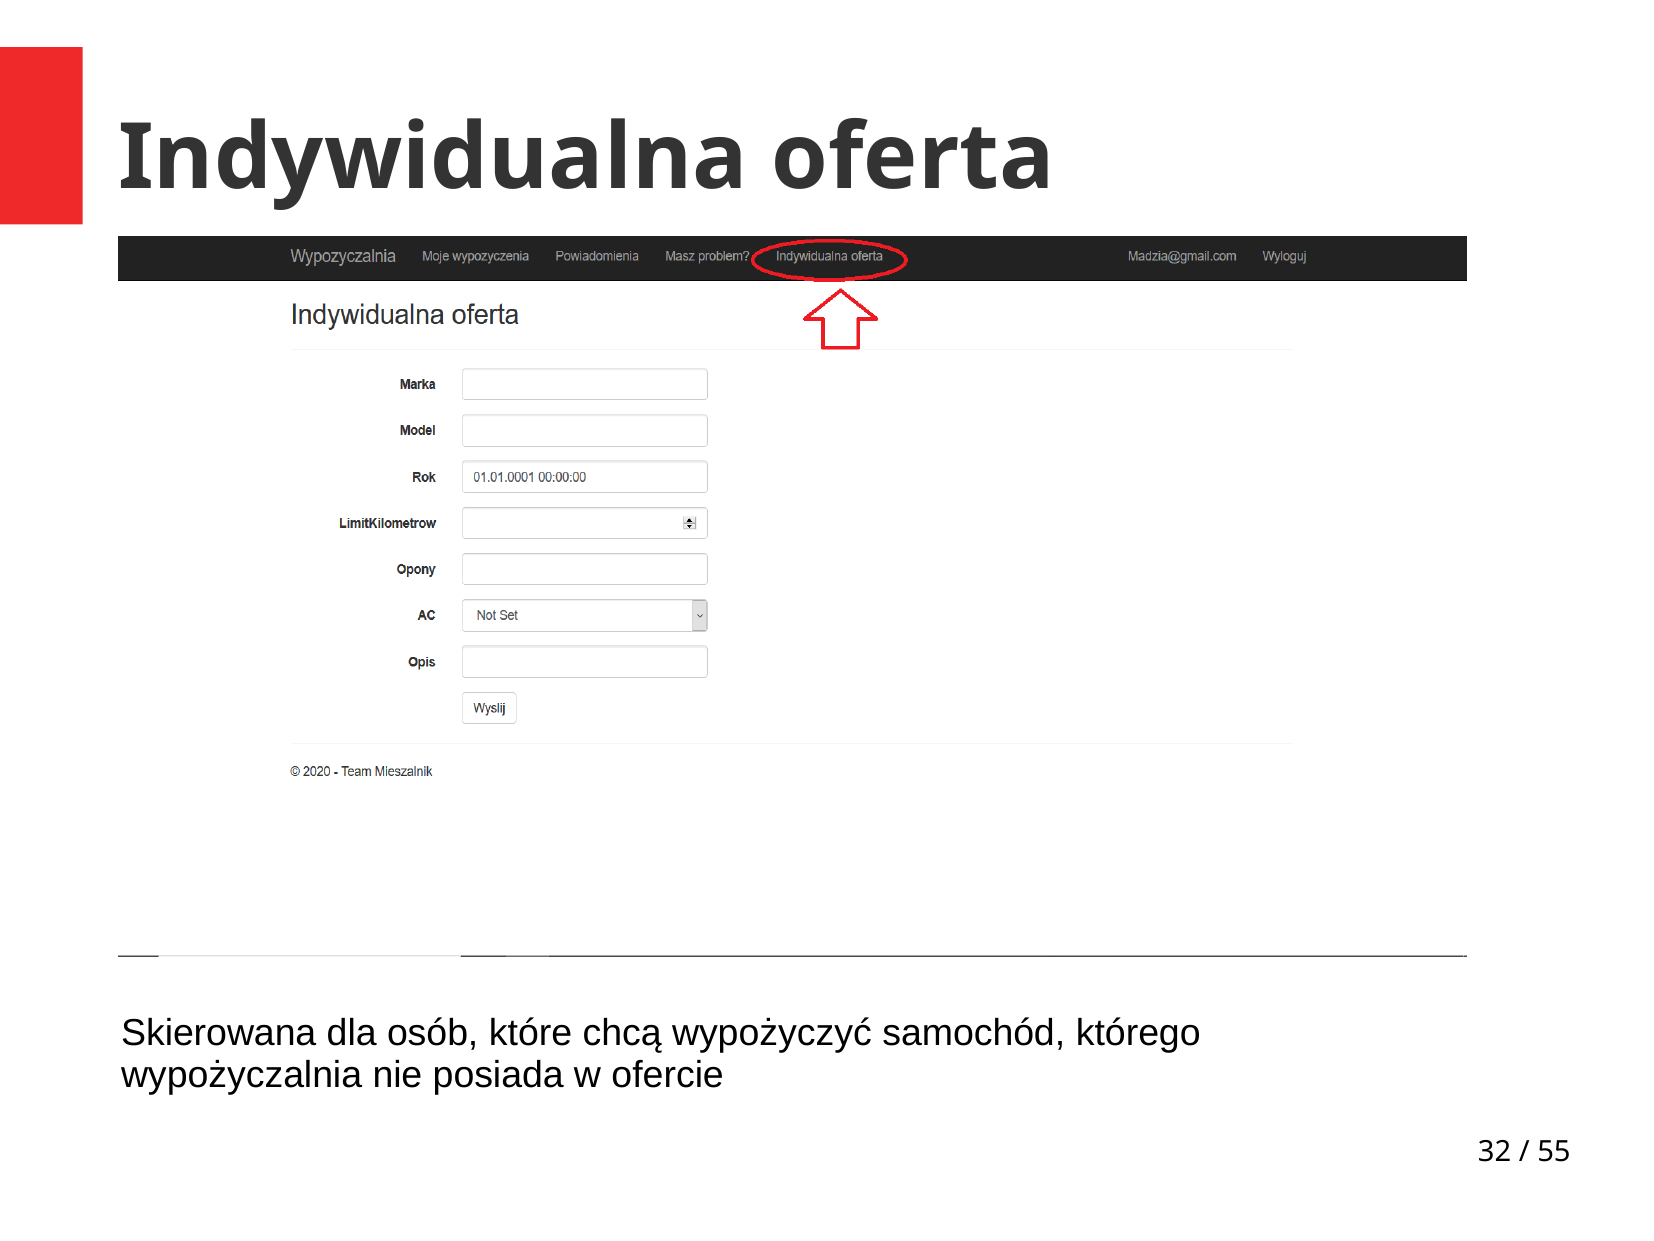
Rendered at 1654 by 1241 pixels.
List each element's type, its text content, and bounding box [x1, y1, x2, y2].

title Indywidualna oferta [118, 49, 1571, 257]
picture [118, 236, 1469, 1051]
text_box Skierowana dla osób, które chcą wypożyczyć samochód, którego wypożyczalnia nie posiada w ofercie [106, 1003, 1441, 1102]
